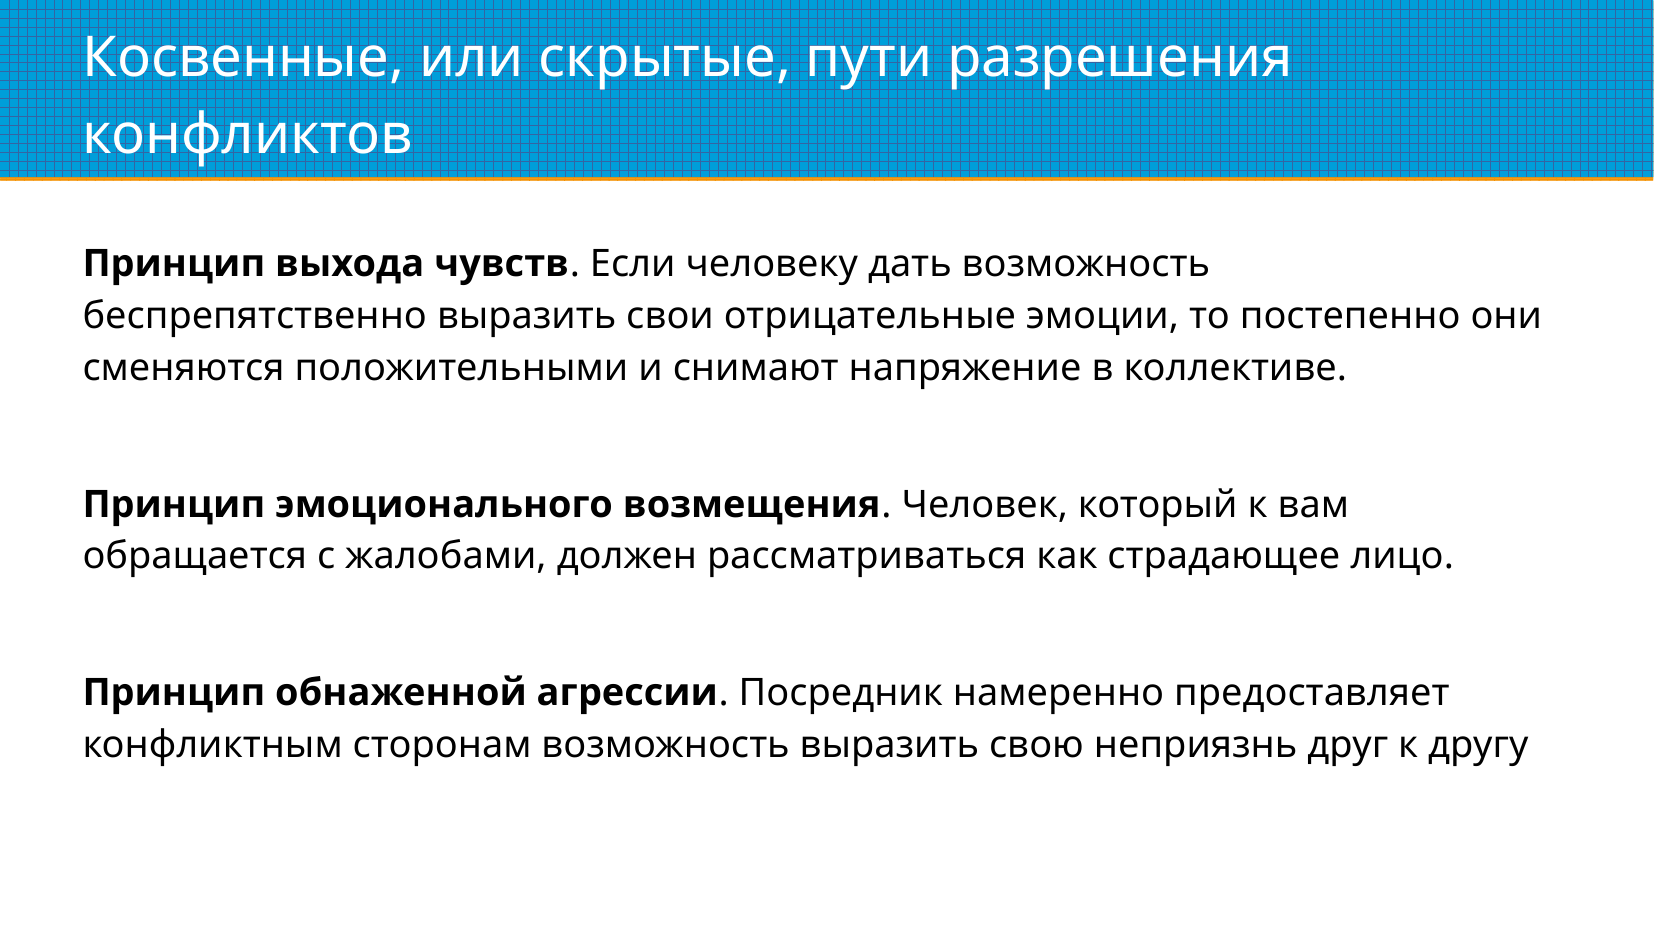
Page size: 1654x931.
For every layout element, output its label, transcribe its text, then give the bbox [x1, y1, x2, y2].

title Косвенные, или скрытые, пути разрешения конфликтов [82, 14, 1571, 171]
list Принцип выхода чувств. Если человеку дать возможность беспрепятственно выразить свои отрицательные эмоции, то постепенно они сменяются положительными и снимают напряжение в коллективе. Принцип эмоционального возмещения. Человек, который к вам обращается с жалобами, должен рассматриваться как страдающее лицо. Принцип обнаженной агрессии. Посредник намеренно предоставляет конфликтным сторонам возможность выразить свою неприязнь друг к другу [82, 236, 1565, 811]
